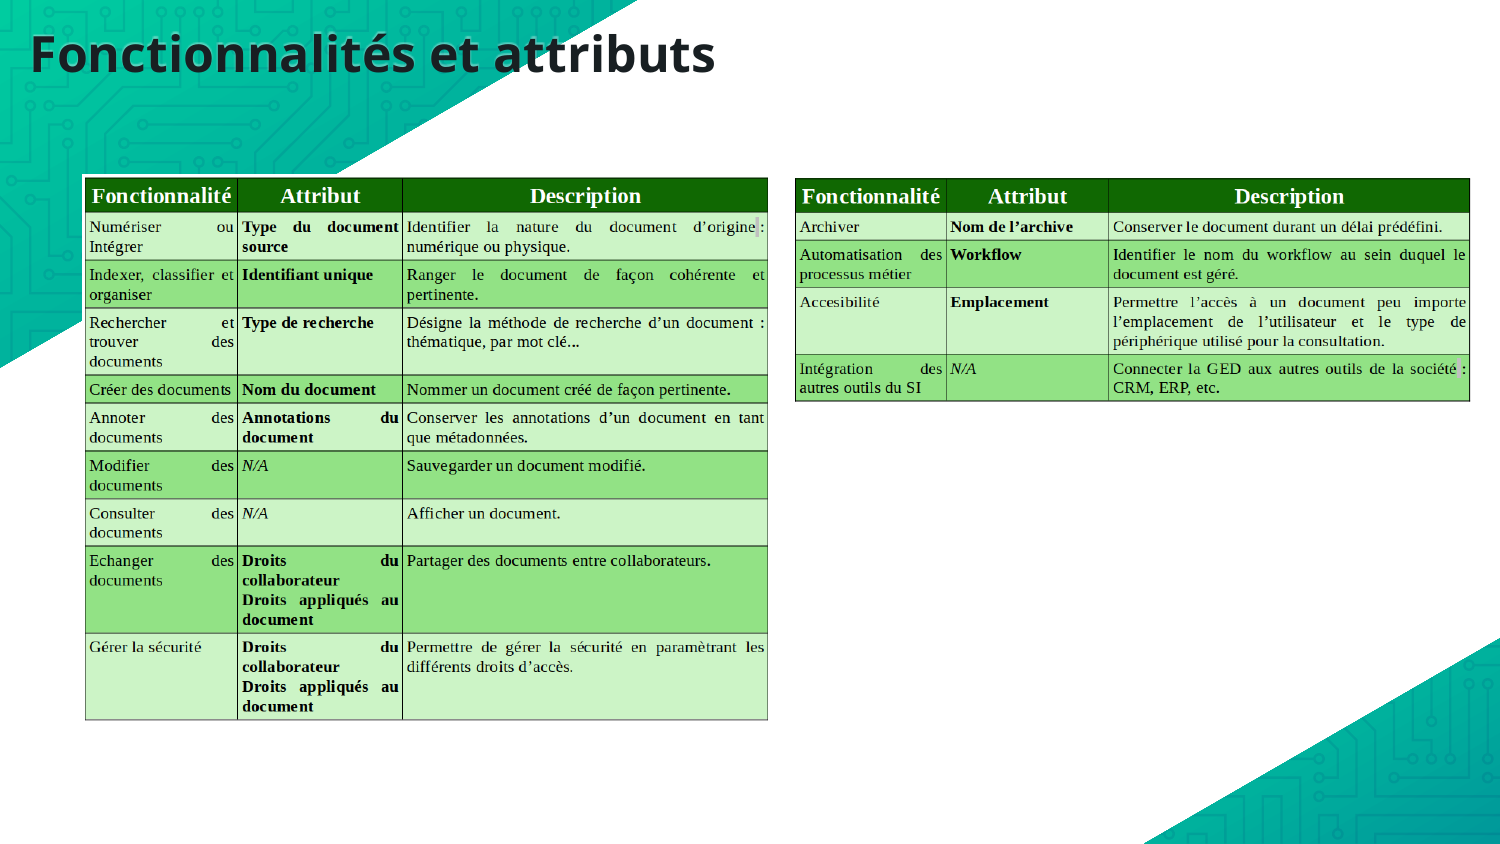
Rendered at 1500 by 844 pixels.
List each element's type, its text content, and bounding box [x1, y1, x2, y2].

title Fonctionnalités et attributs [29, 29, 1249, 88]
picture [82, 174, 768, 721]
picture [793, 176, 1472, 403]
